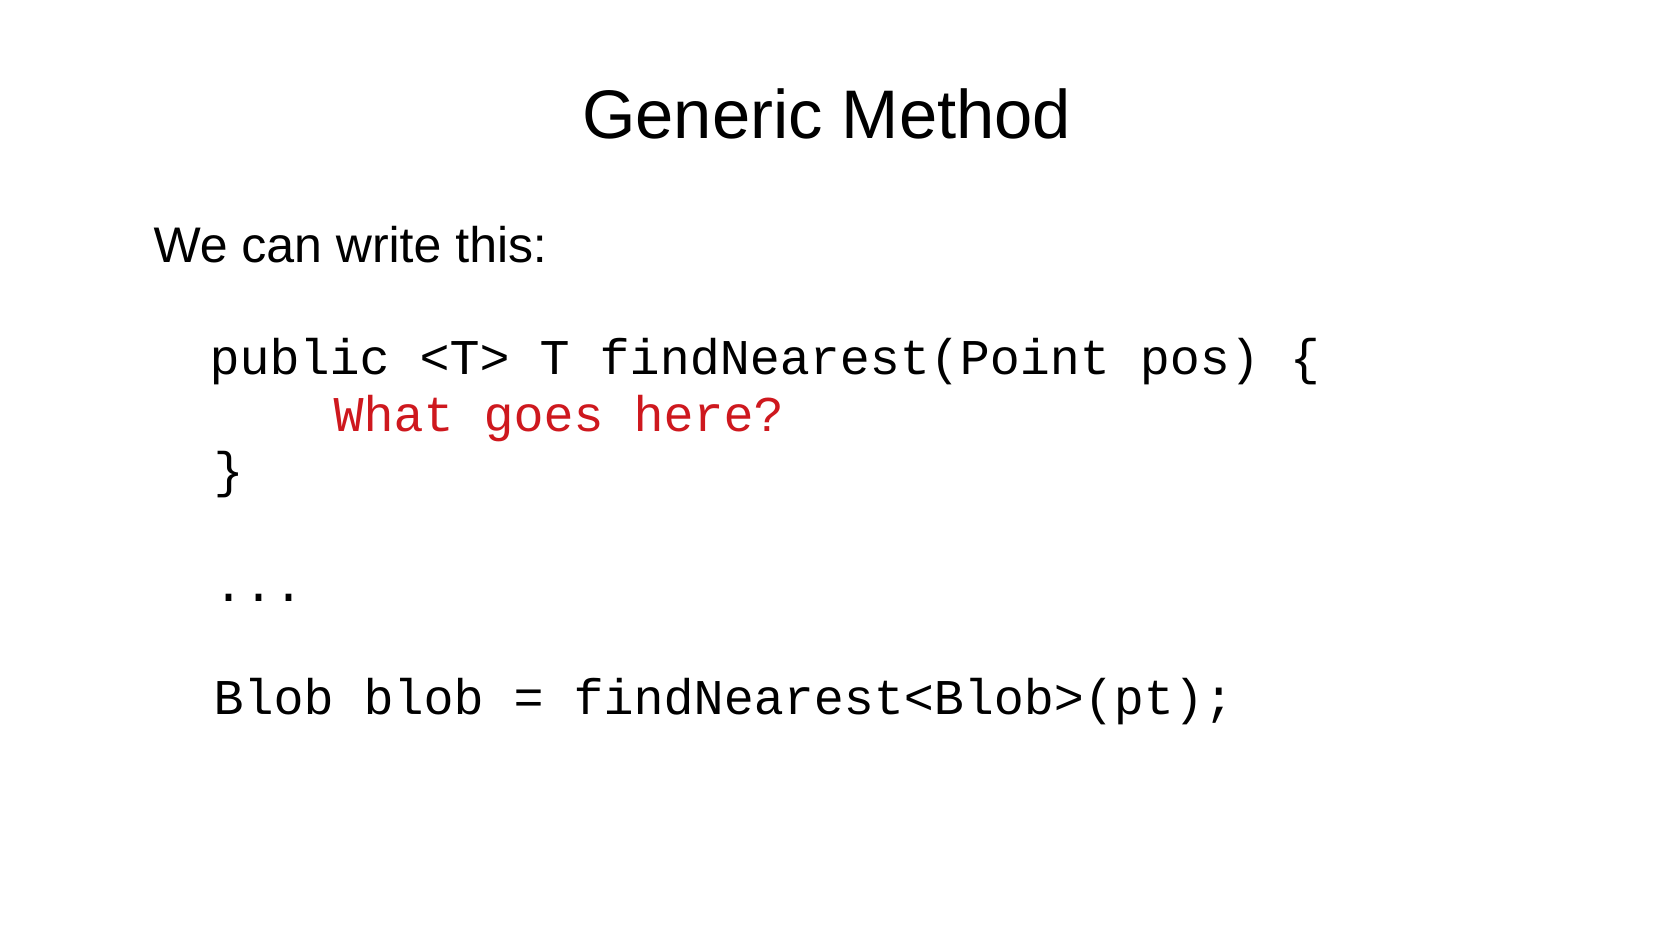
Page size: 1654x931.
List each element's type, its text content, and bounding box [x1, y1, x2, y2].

title Generic Method [82, 37, 1571, 193]
list We can write this: public <T> T findNearest(Point pos) { What goes here? } ... Blob blob = findNearest<Blob>(pt); [82, 217, 1571, 758]
